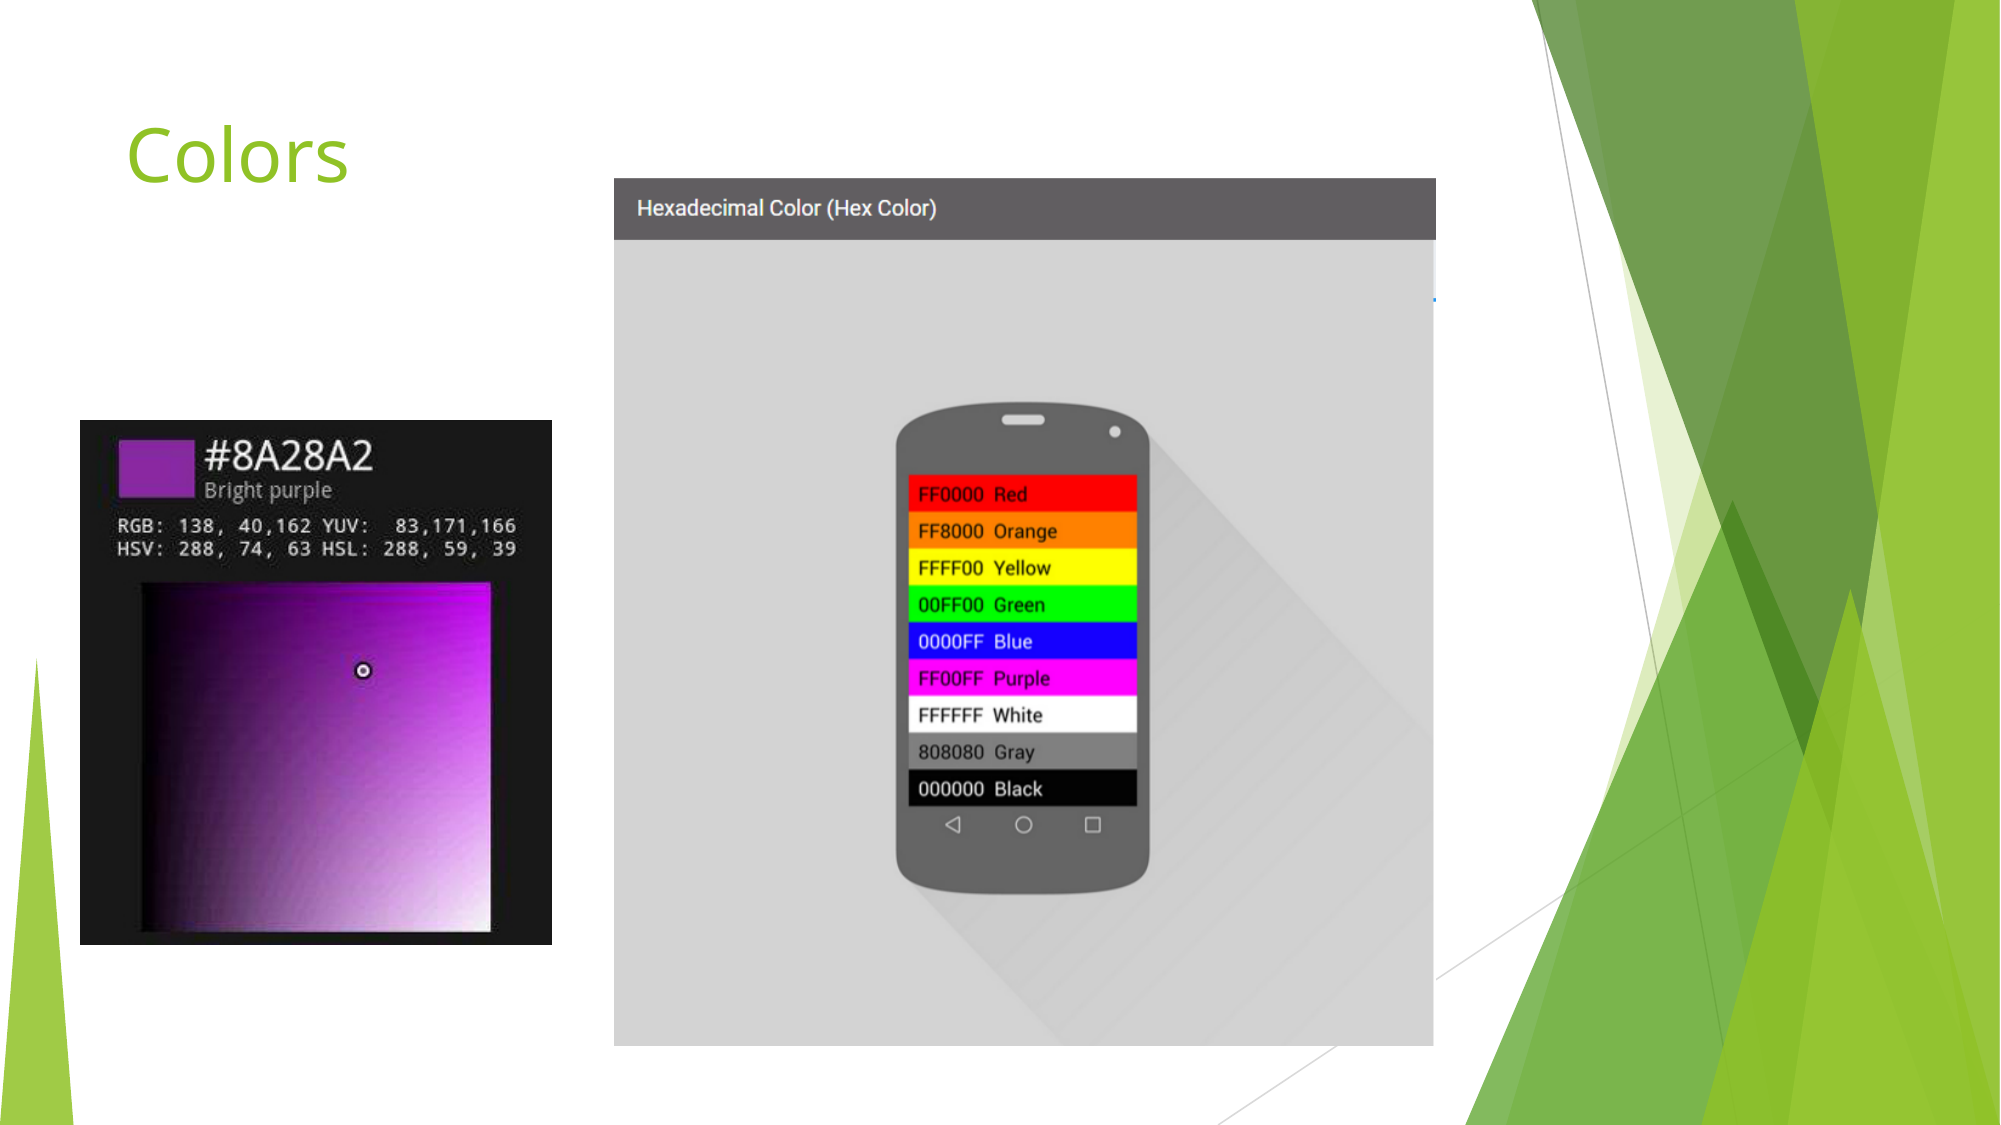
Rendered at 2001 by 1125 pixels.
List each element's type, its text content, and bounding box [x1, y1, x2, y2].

picture [80, 420, 552, 945]
picture [614, 177, 1436, 1046]
title Colors [111, 99, 1522, 317]
